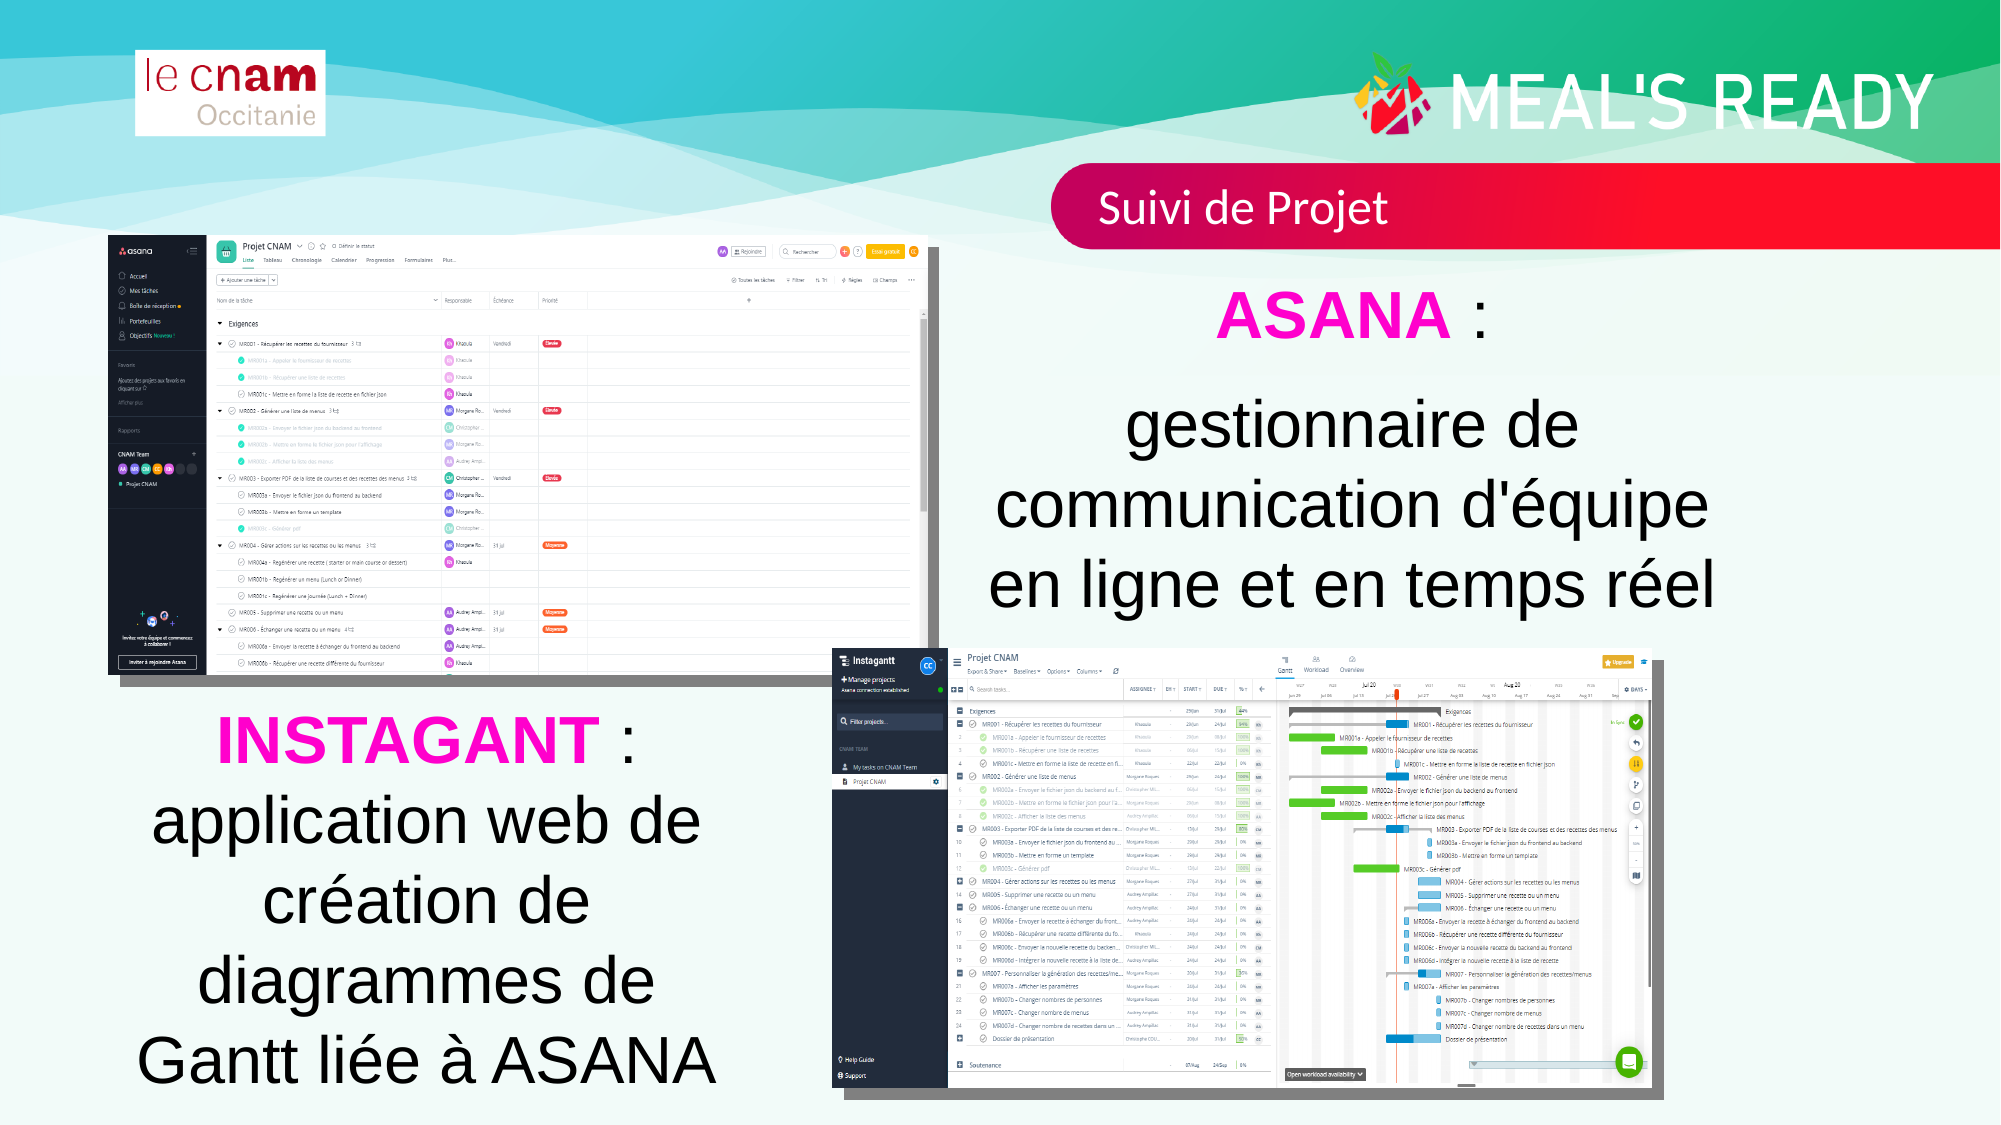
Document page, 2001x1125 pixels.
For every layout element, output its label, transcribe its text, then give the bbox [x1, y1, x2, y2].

text_box Suivi de Projet [1083, 173, 2000, 244]
text_box ASANA : gestionnaire de communication d'équipe en ligne et en temps réel [968, 269, 1738, 623]
text_box INSTAGANT : application web de création de diagrammes de Gantt liée à ASANA [108, 710, 747, 1085]
picture [0, 0, 2000, 1125]
